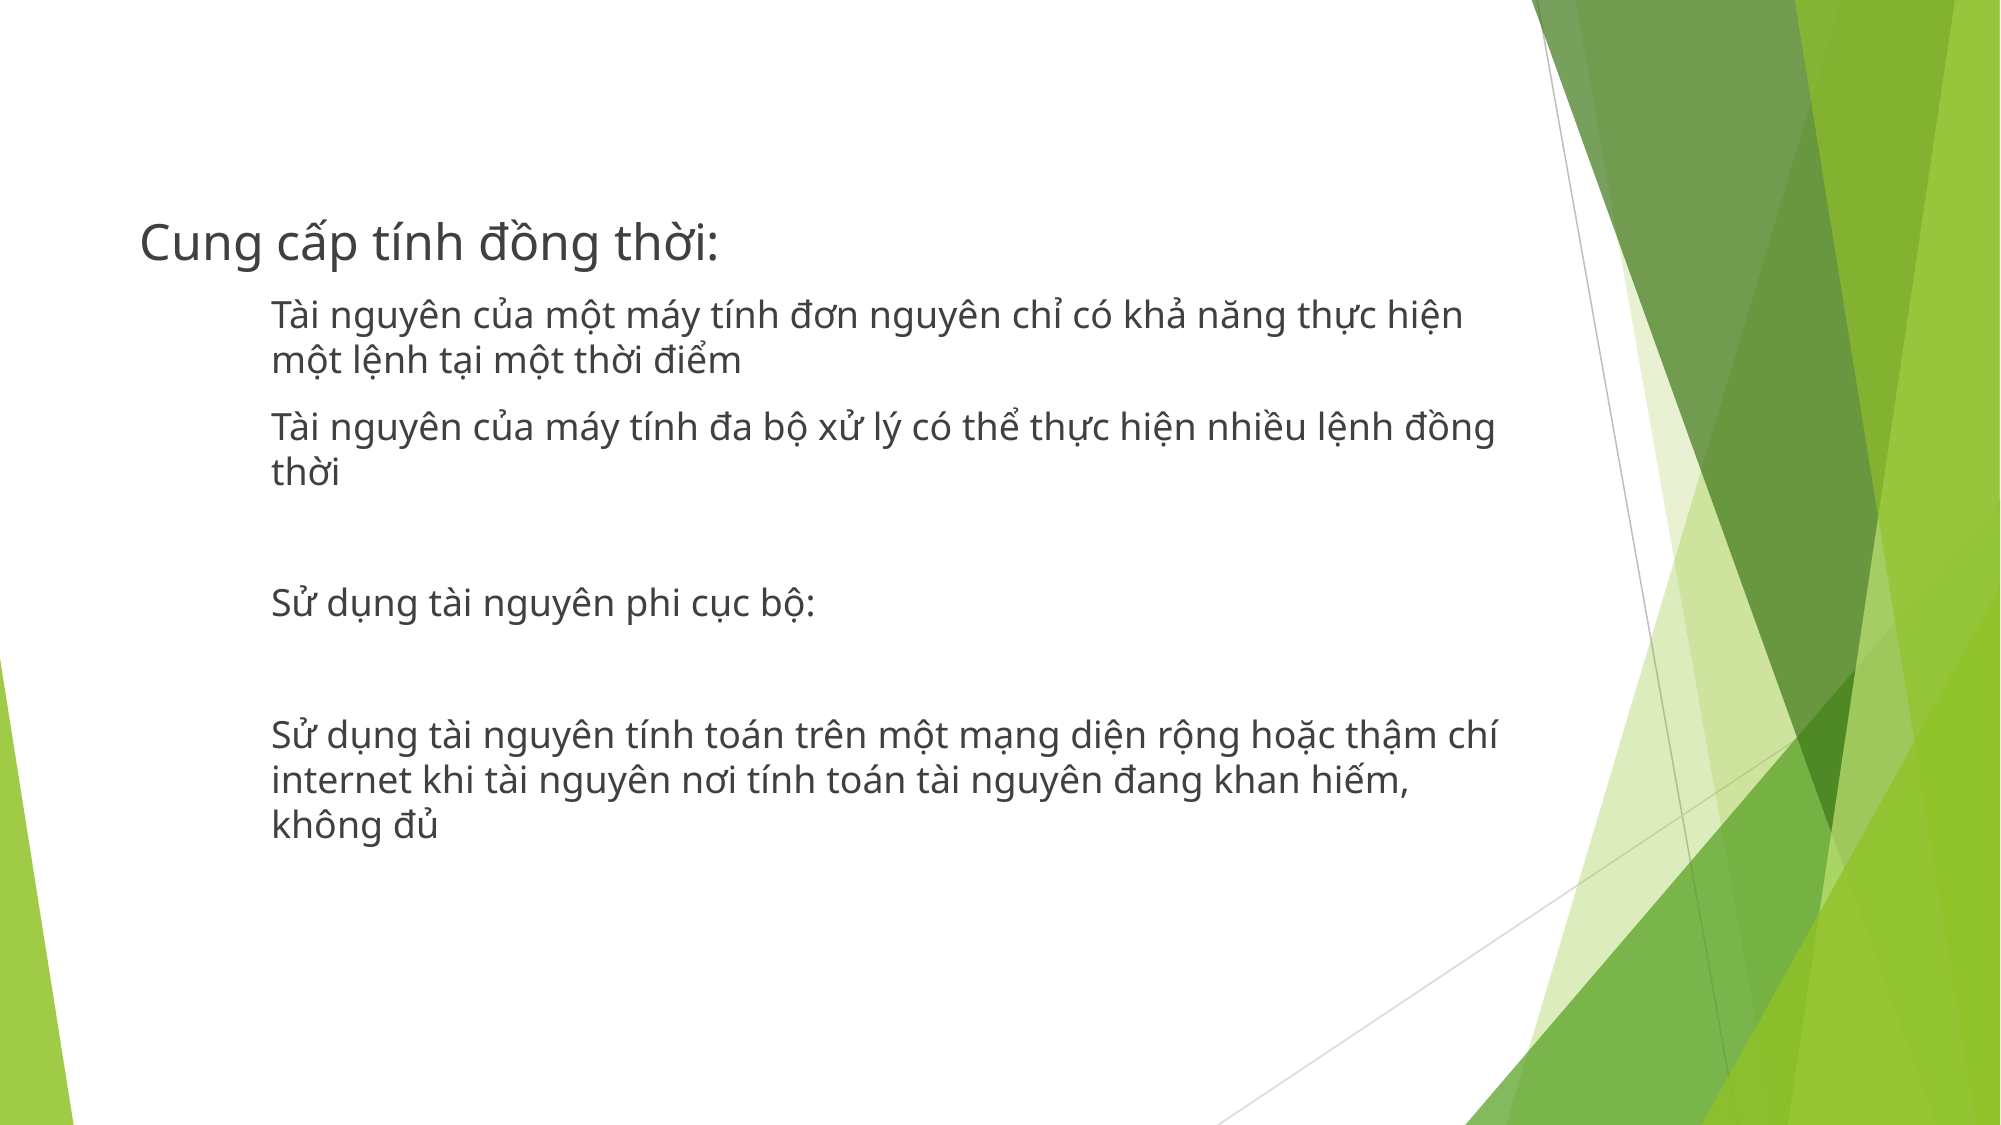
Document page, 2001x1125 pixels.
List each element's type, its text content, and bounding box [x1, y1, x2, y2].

list Cung cấp tính đồng thời: Tài nguyên của một máy tính đơn nguyên chỉ có khả năng thực hiện một lệnh tại một thời điểm Tài nguyên của máy tính đa bộ xử lý có thể thực hiện nhiều lệnh đồng thời Sử dụng tài nguyên phi cục bộ: Sử dụng tài nguyên tính toán trên một mạng diện rộng hoặc thậm chí internet khi tài nguyên nơi tính toán tài nguyên đang khan hiếm, không đủ [124, 203, 1535, 1125]
